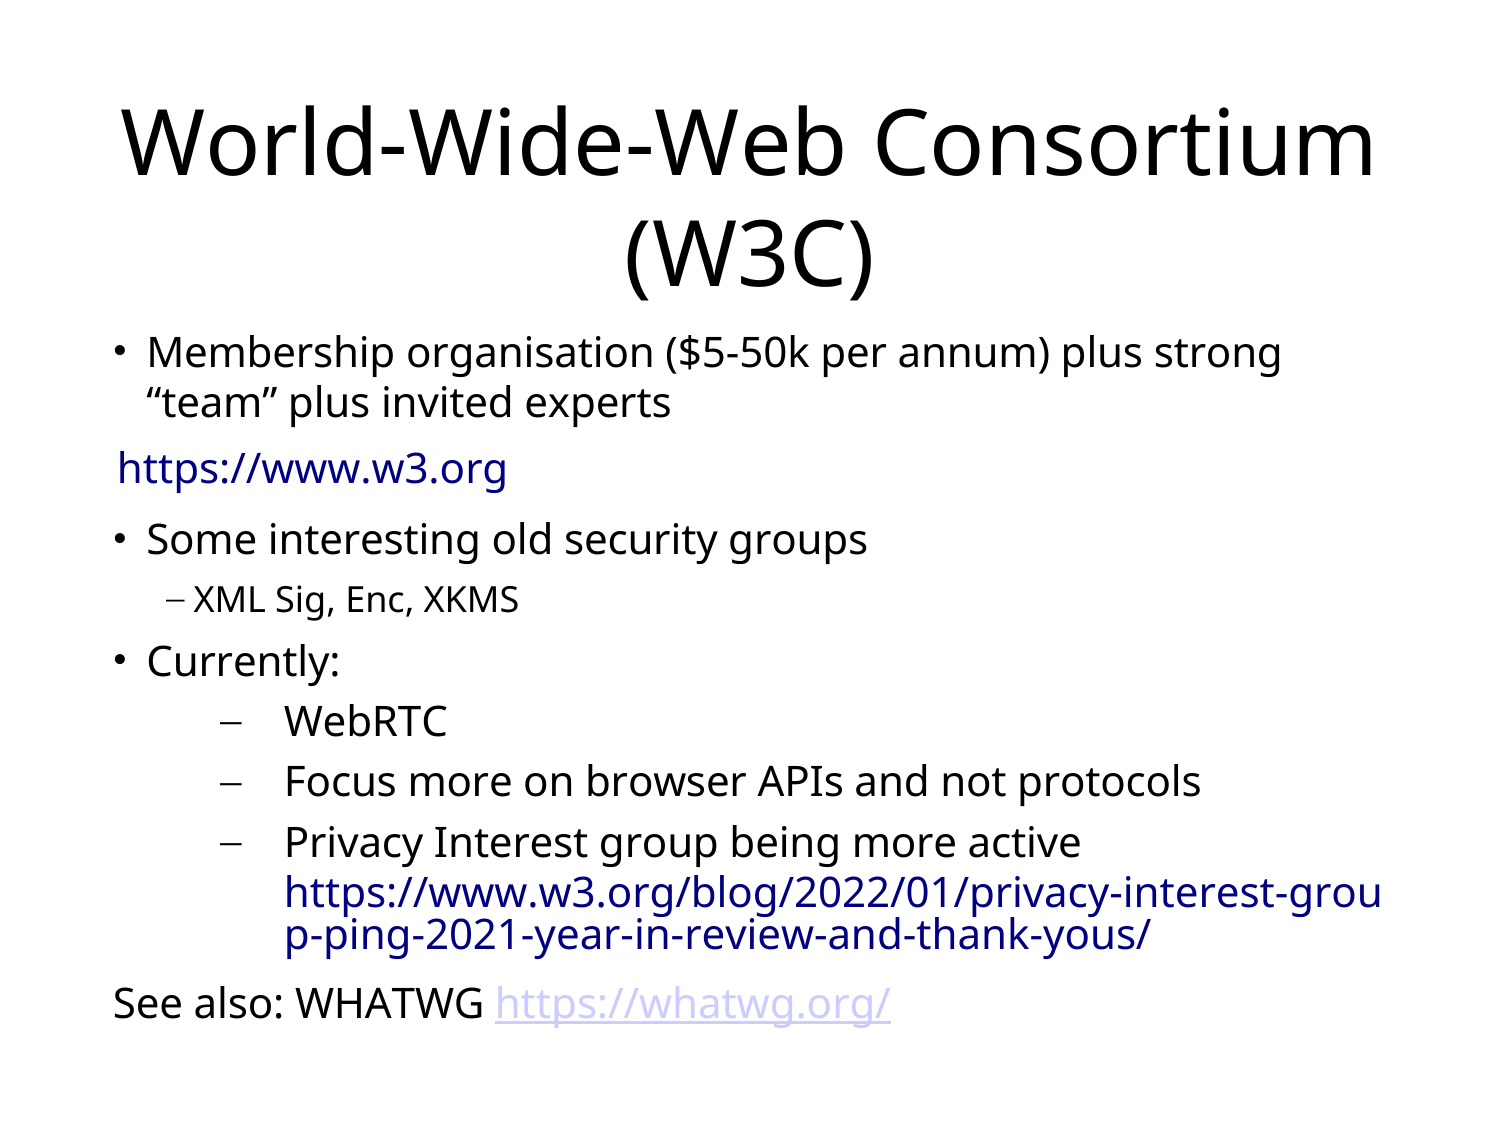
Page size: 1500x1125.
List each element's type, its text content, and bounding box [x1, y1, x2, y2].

title World-Wide-Web Consortium (W3C) [112, 80, 1388, 308]
list Membership organisation ($5-50k per annum) plus strong “team” plus invited experts https://www.w3.org Some interesting old security groups XML Sig, Enc, XKMS Currently: WebRTC Focus more on browser APIs and not protocols Privacy Interest group being more activehttps://www.w3.org/blog/2022/01/privacy-interest-group-ping-2021-year-in-review-and-thank-yous/ See also: WHATWG https://whatwg.org/ [112, 324, 1388, 1000]
